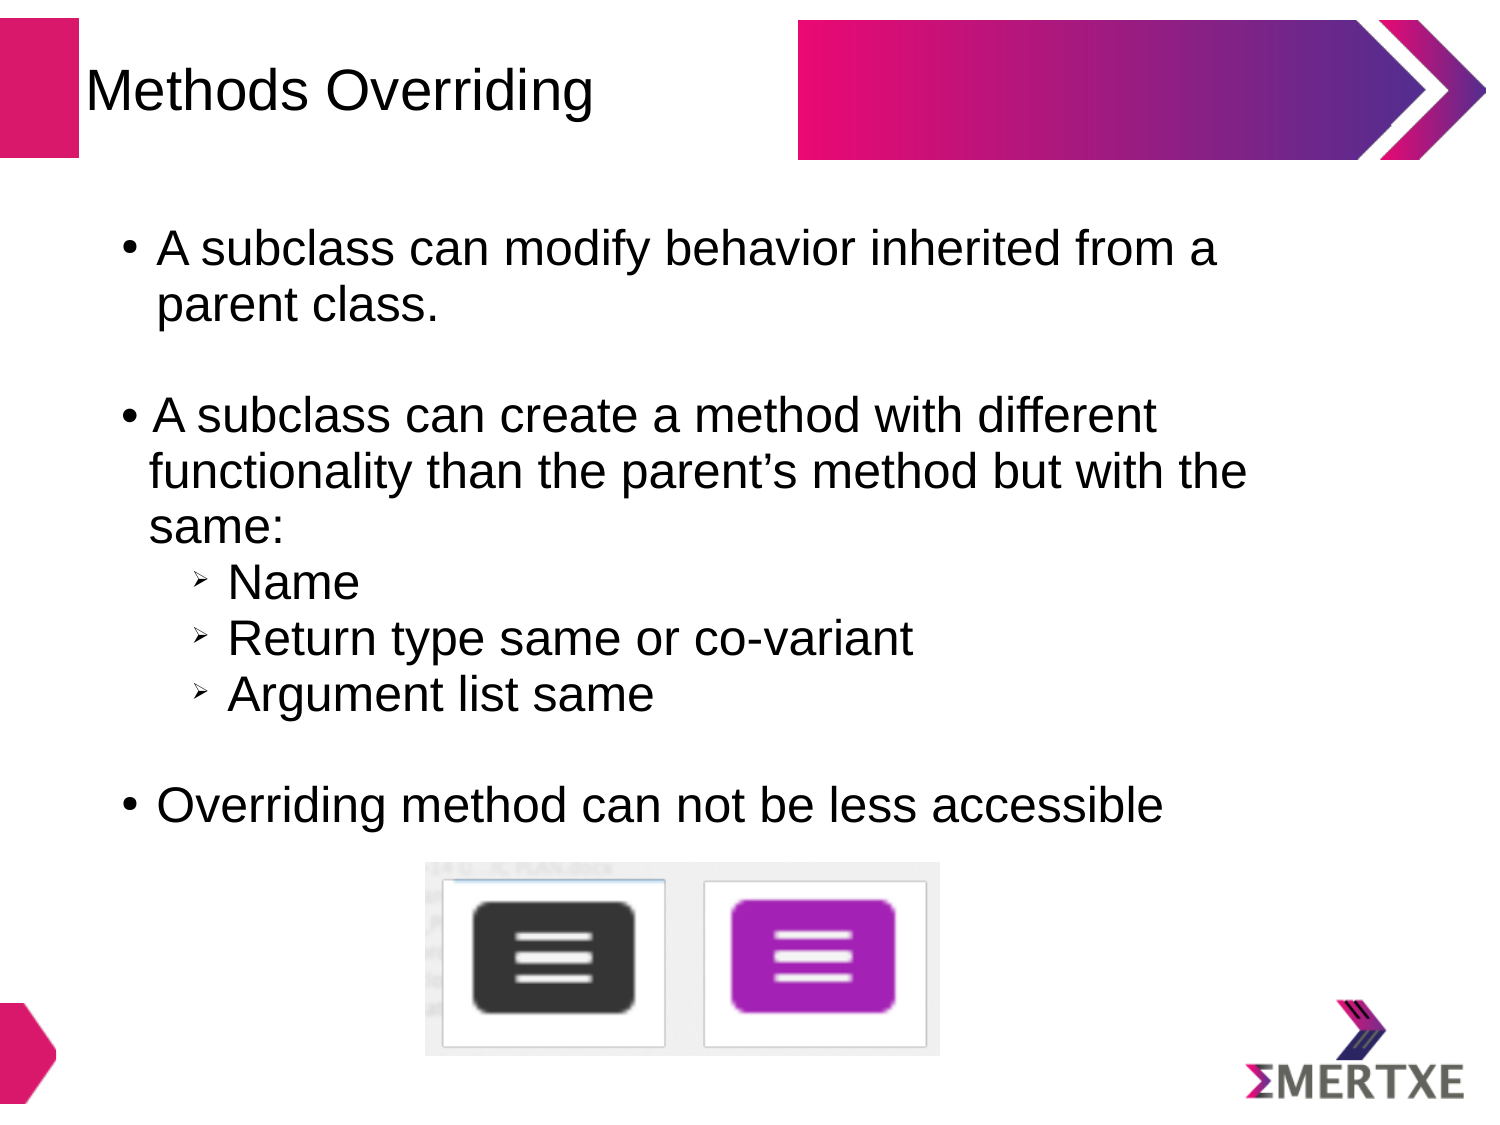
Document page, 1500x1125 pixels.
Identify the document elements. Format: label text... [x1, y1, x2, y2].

picture [425, 862, 940, 1056]
text_box Methods Overriding [70, 49, 697, 130]
text_box A subclass can modify behavior inherited from a parent class. • A subclass can create a method with different functionality than the parent’s method but with the same: Name Return type same or co-variant Argument list same Overriding method can not be less accessible [106, 212, 1359, 931]
picture [798, 20, 1486, 160]
picture [1245, 996, 1465, 1099]
